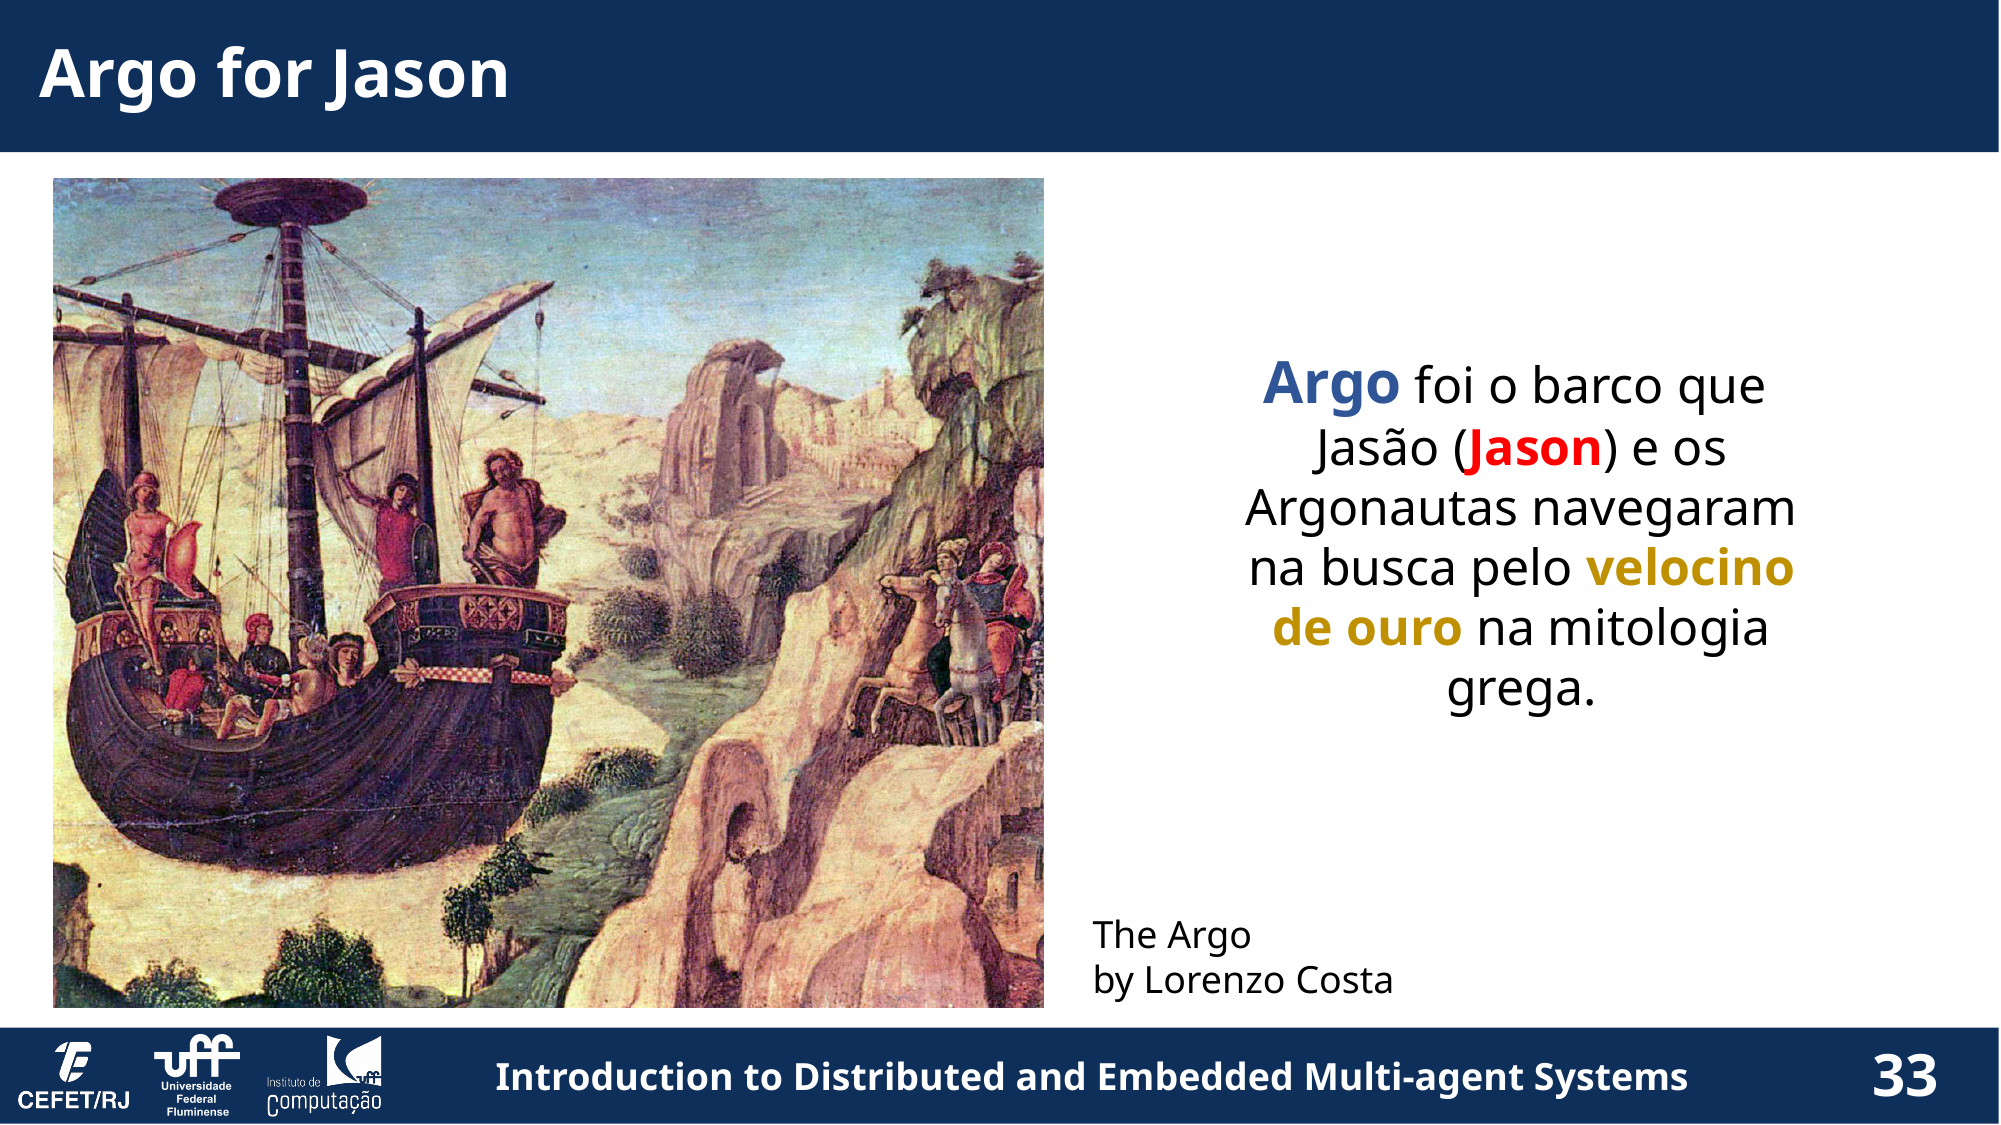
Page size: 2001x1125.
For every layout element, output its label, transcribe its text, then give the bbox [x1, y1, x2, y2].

picture [53, 178, 1044, 1008]
text_box Argo for Jason [25, 23, 1999, 119]
picture [153, 1033, 241, 1121]
text_box Argo foi o barco que Jasão (Jason) e os Argonautas navegaram na busca pelo velocino de ouro na mitologia grega. [1219, 337, 1825, 723]
picture [265, 1033, 383, 1117]
text_box The Argo by Lorenzo Costa [1077, 903, 1410, 1009]
picture [18, 1021, 129, 1125]
